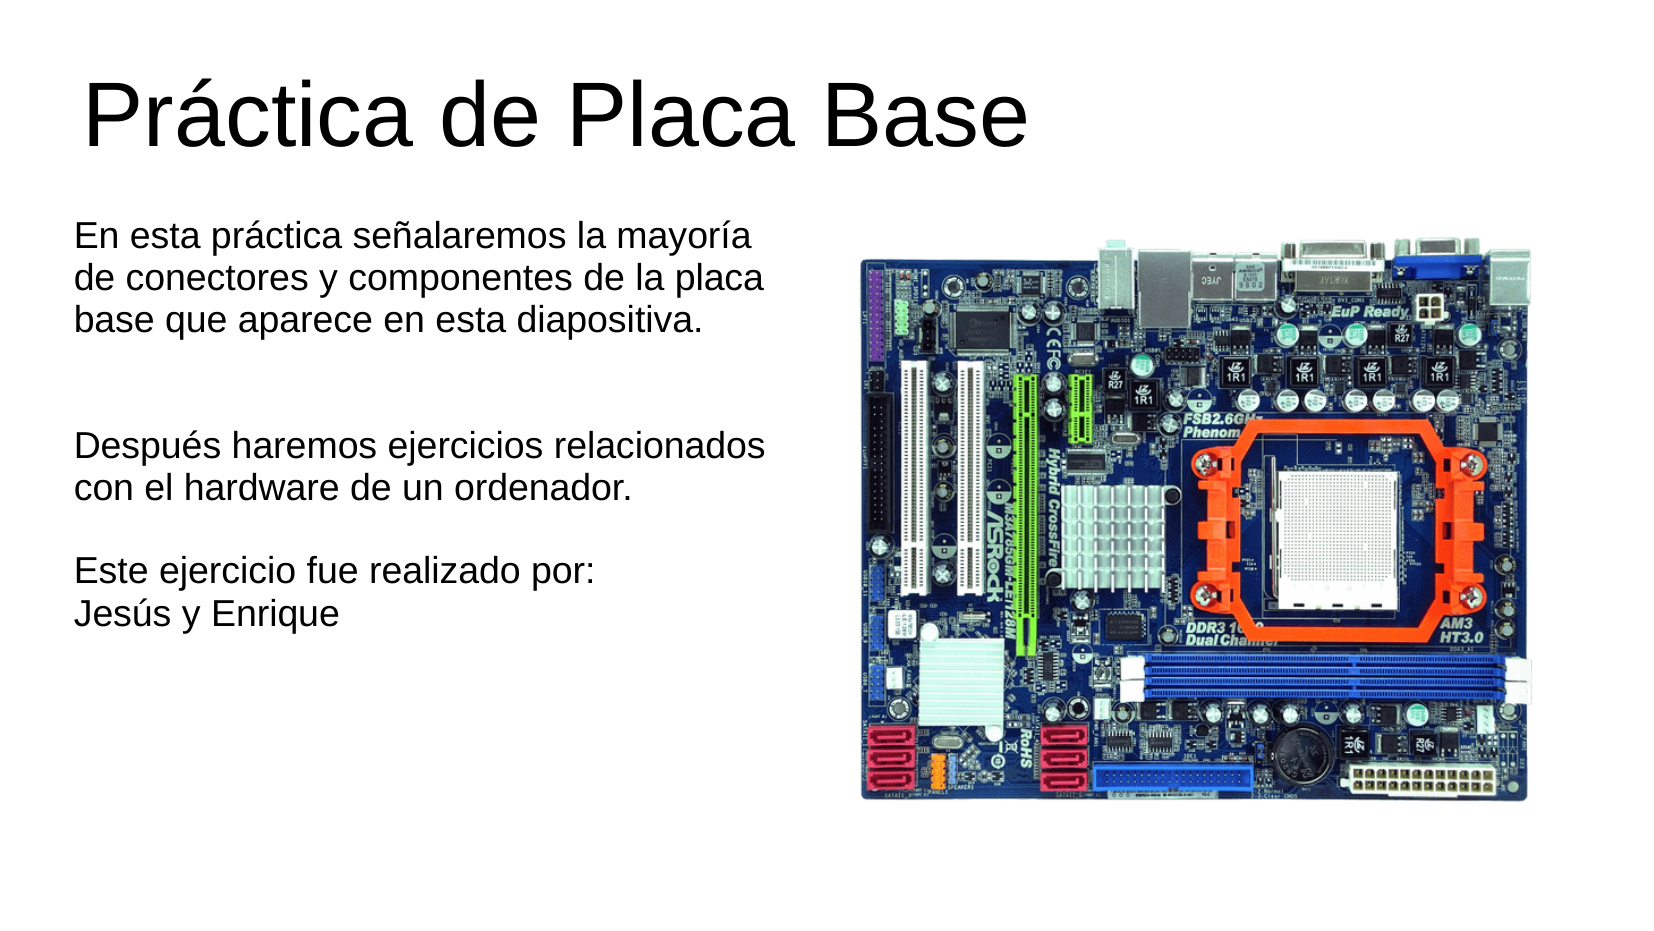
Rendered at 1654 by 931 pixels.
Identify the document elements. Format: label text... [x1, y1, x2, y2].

text_box En esta práctica señalaremos la mayoría de conectores y componentes de la placa base que aparece en esta diapositiva. Después haremos ejercicios relacionados con el hardware de un ordenador. Este ejercicio fue realizado por: Jesús y Enrique [59, 206, 792, 827]
title Práctica de Placa Base [82, 37, 1571, 193]
picture [856, 236, 1536, 803]
